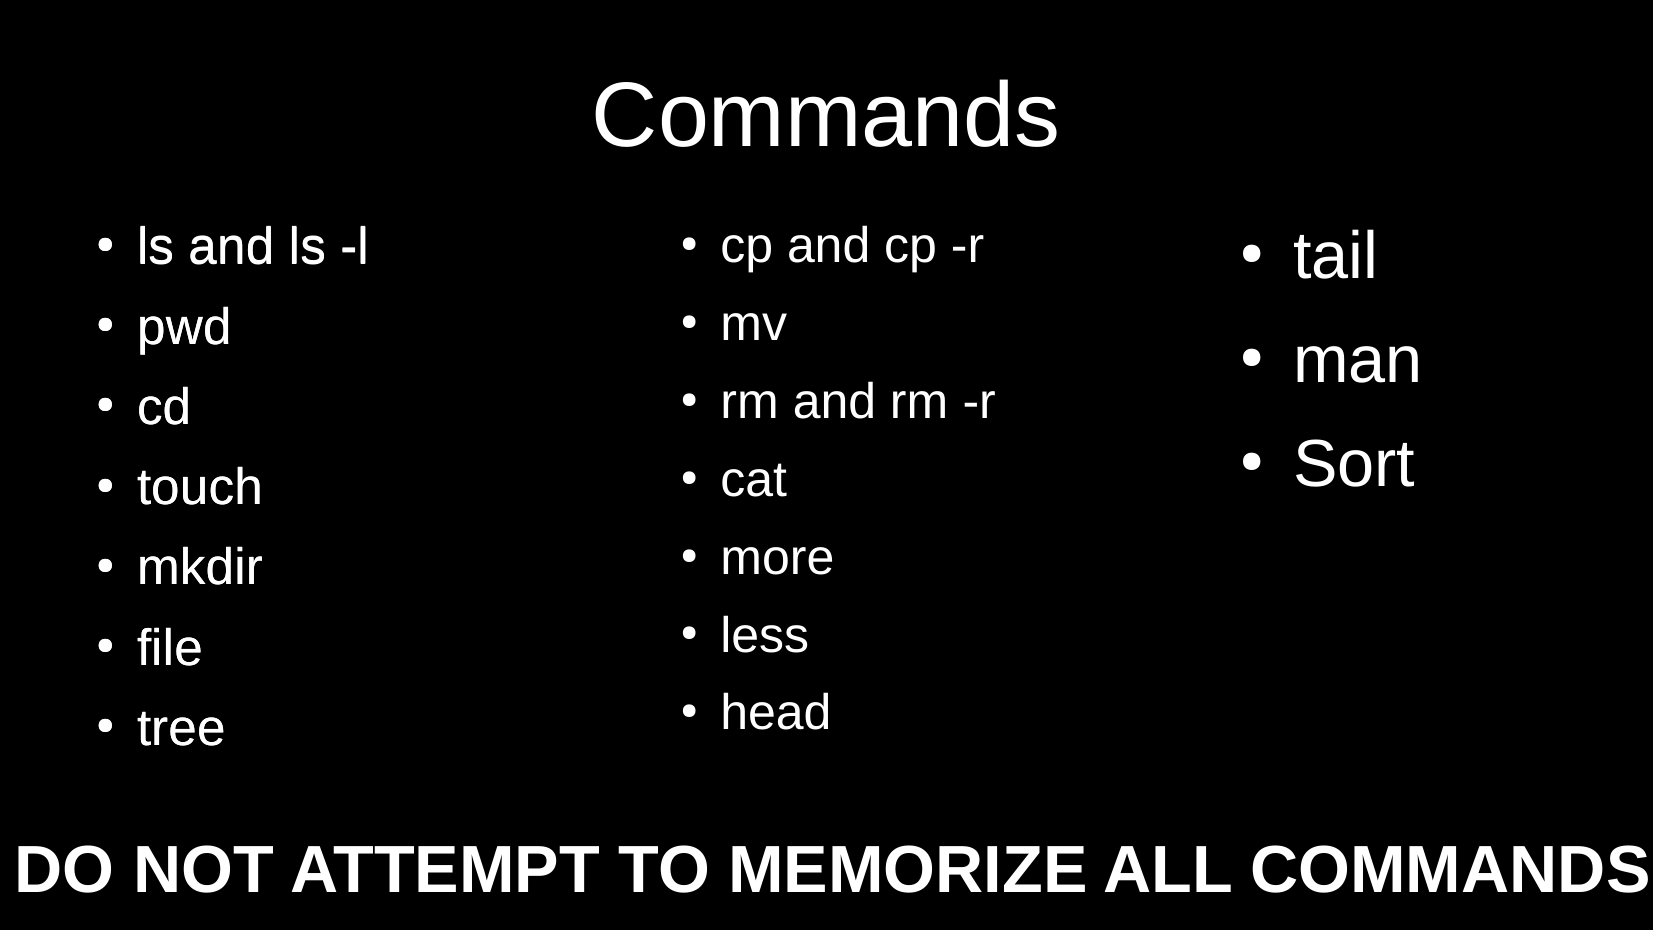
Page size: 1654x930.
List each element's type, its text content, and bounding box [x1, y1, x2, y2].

list ls and ls ‑l pwd cd touch mkdir file tree [82, 217, 413, 757]
list tail man Sort [1222, 217, 1553, 757]
list cp and cp ‑r mv rm and rm ‑r cat more less head [667, 217, 998, 757]
text_box DO NOT ATTEMPT TO MEMORIZE ALL COMMANDS [0, 825, 1653, 930]
title Commands [82, 37, 1571, 193]
